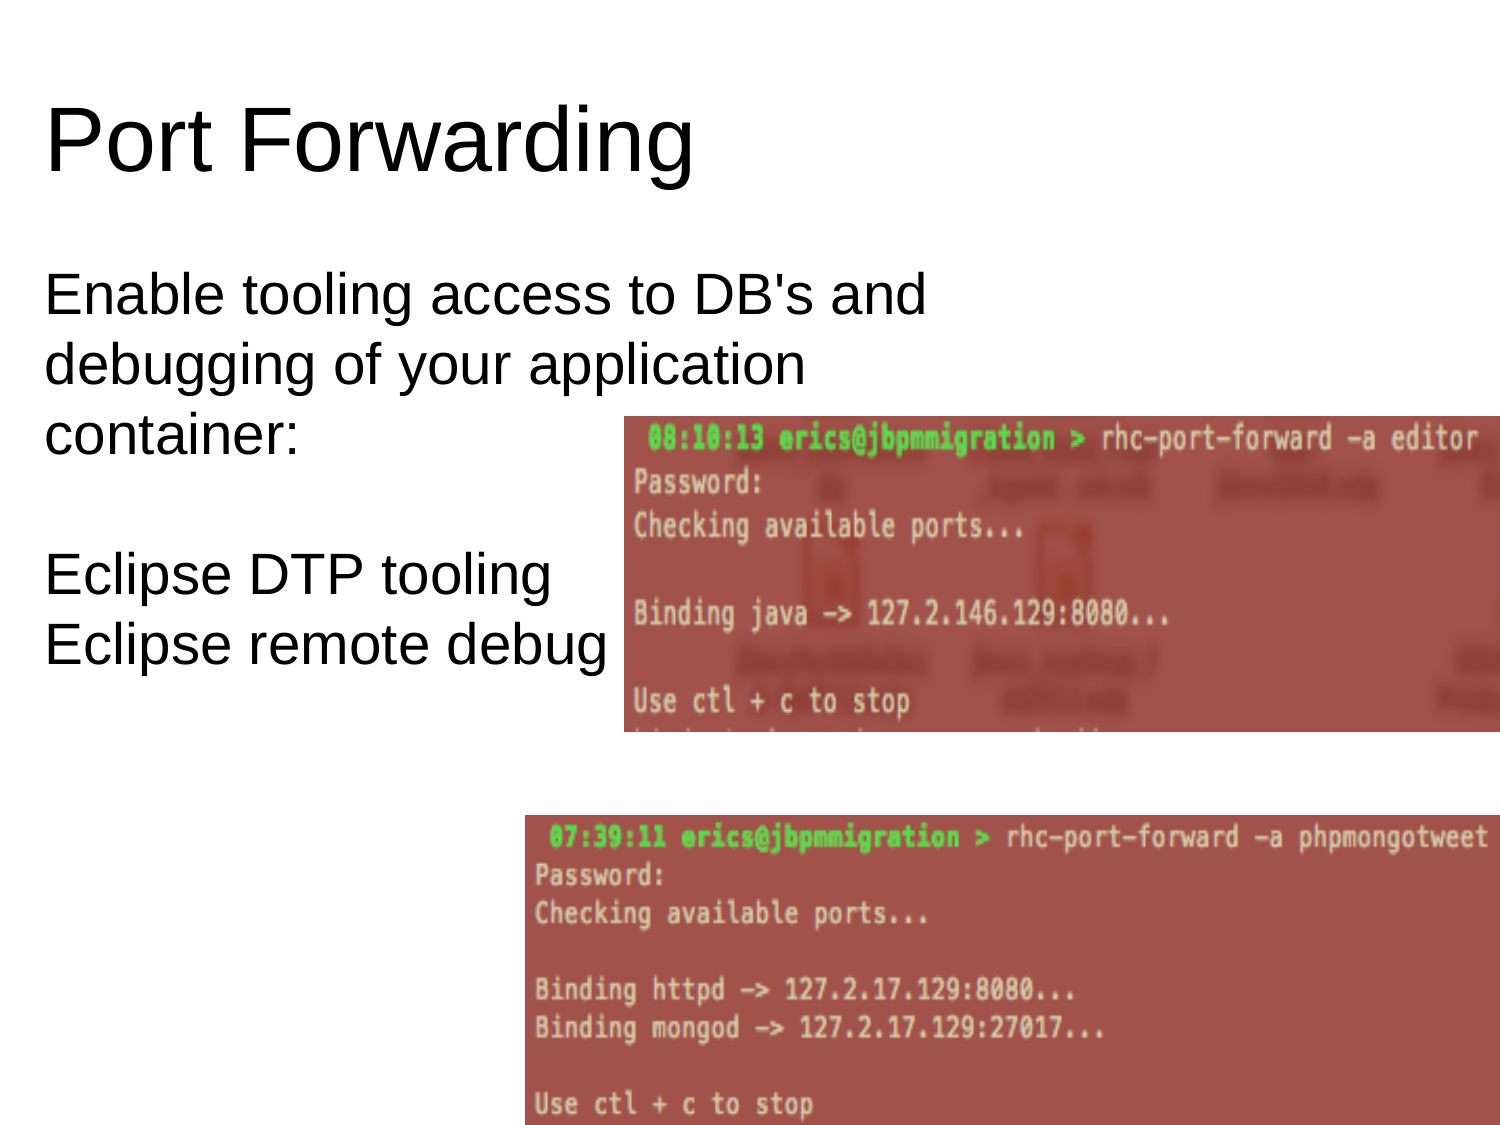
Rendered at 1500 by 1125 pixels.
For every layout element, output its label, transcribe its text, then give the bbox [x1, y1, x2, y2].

picture [525, 815, 1500, 1125]
text_box Enable tooling access to DB's and debugging of your application container: Eclipse DTP tooling Eclipse remote debug [30, 249, 1066, 684]
title Port Forwarding [29, 17, 1305, 253]
picture [624, 416, 1500, 732]
